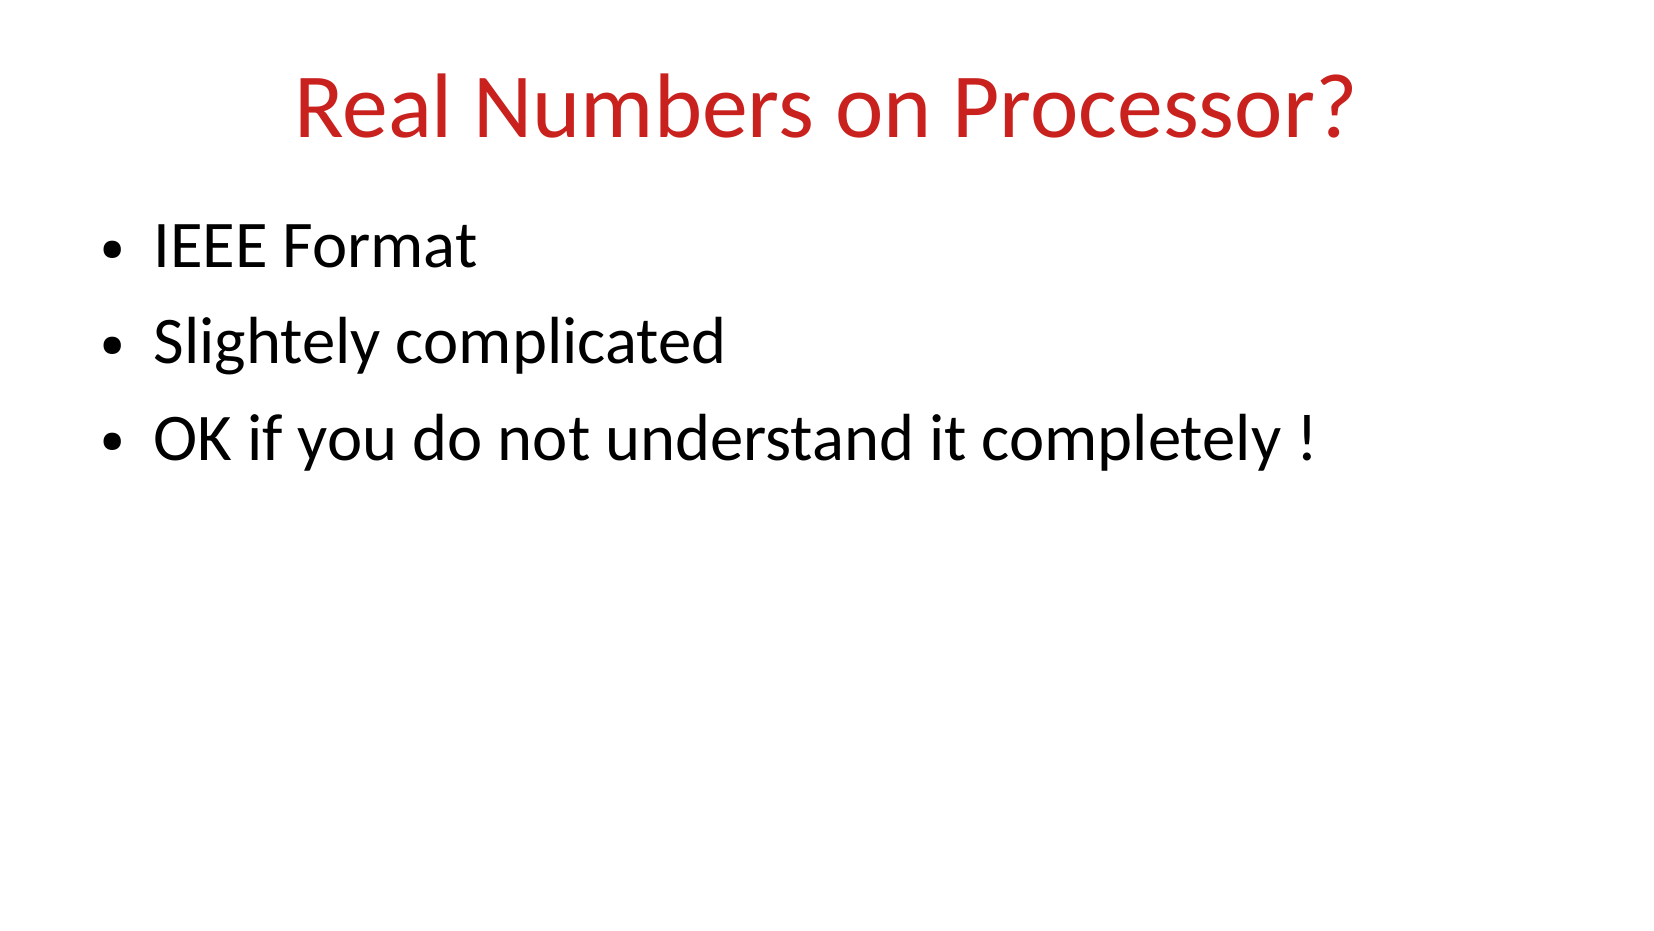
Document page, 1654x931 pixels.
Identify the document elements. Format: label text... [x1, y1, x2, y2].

title Real Numbers on Processor? [82, 37, 1571, 193]
list IEEE Format Slightely complicated OK if you do not understand it completely ! [82, 217, 1571, 758]
